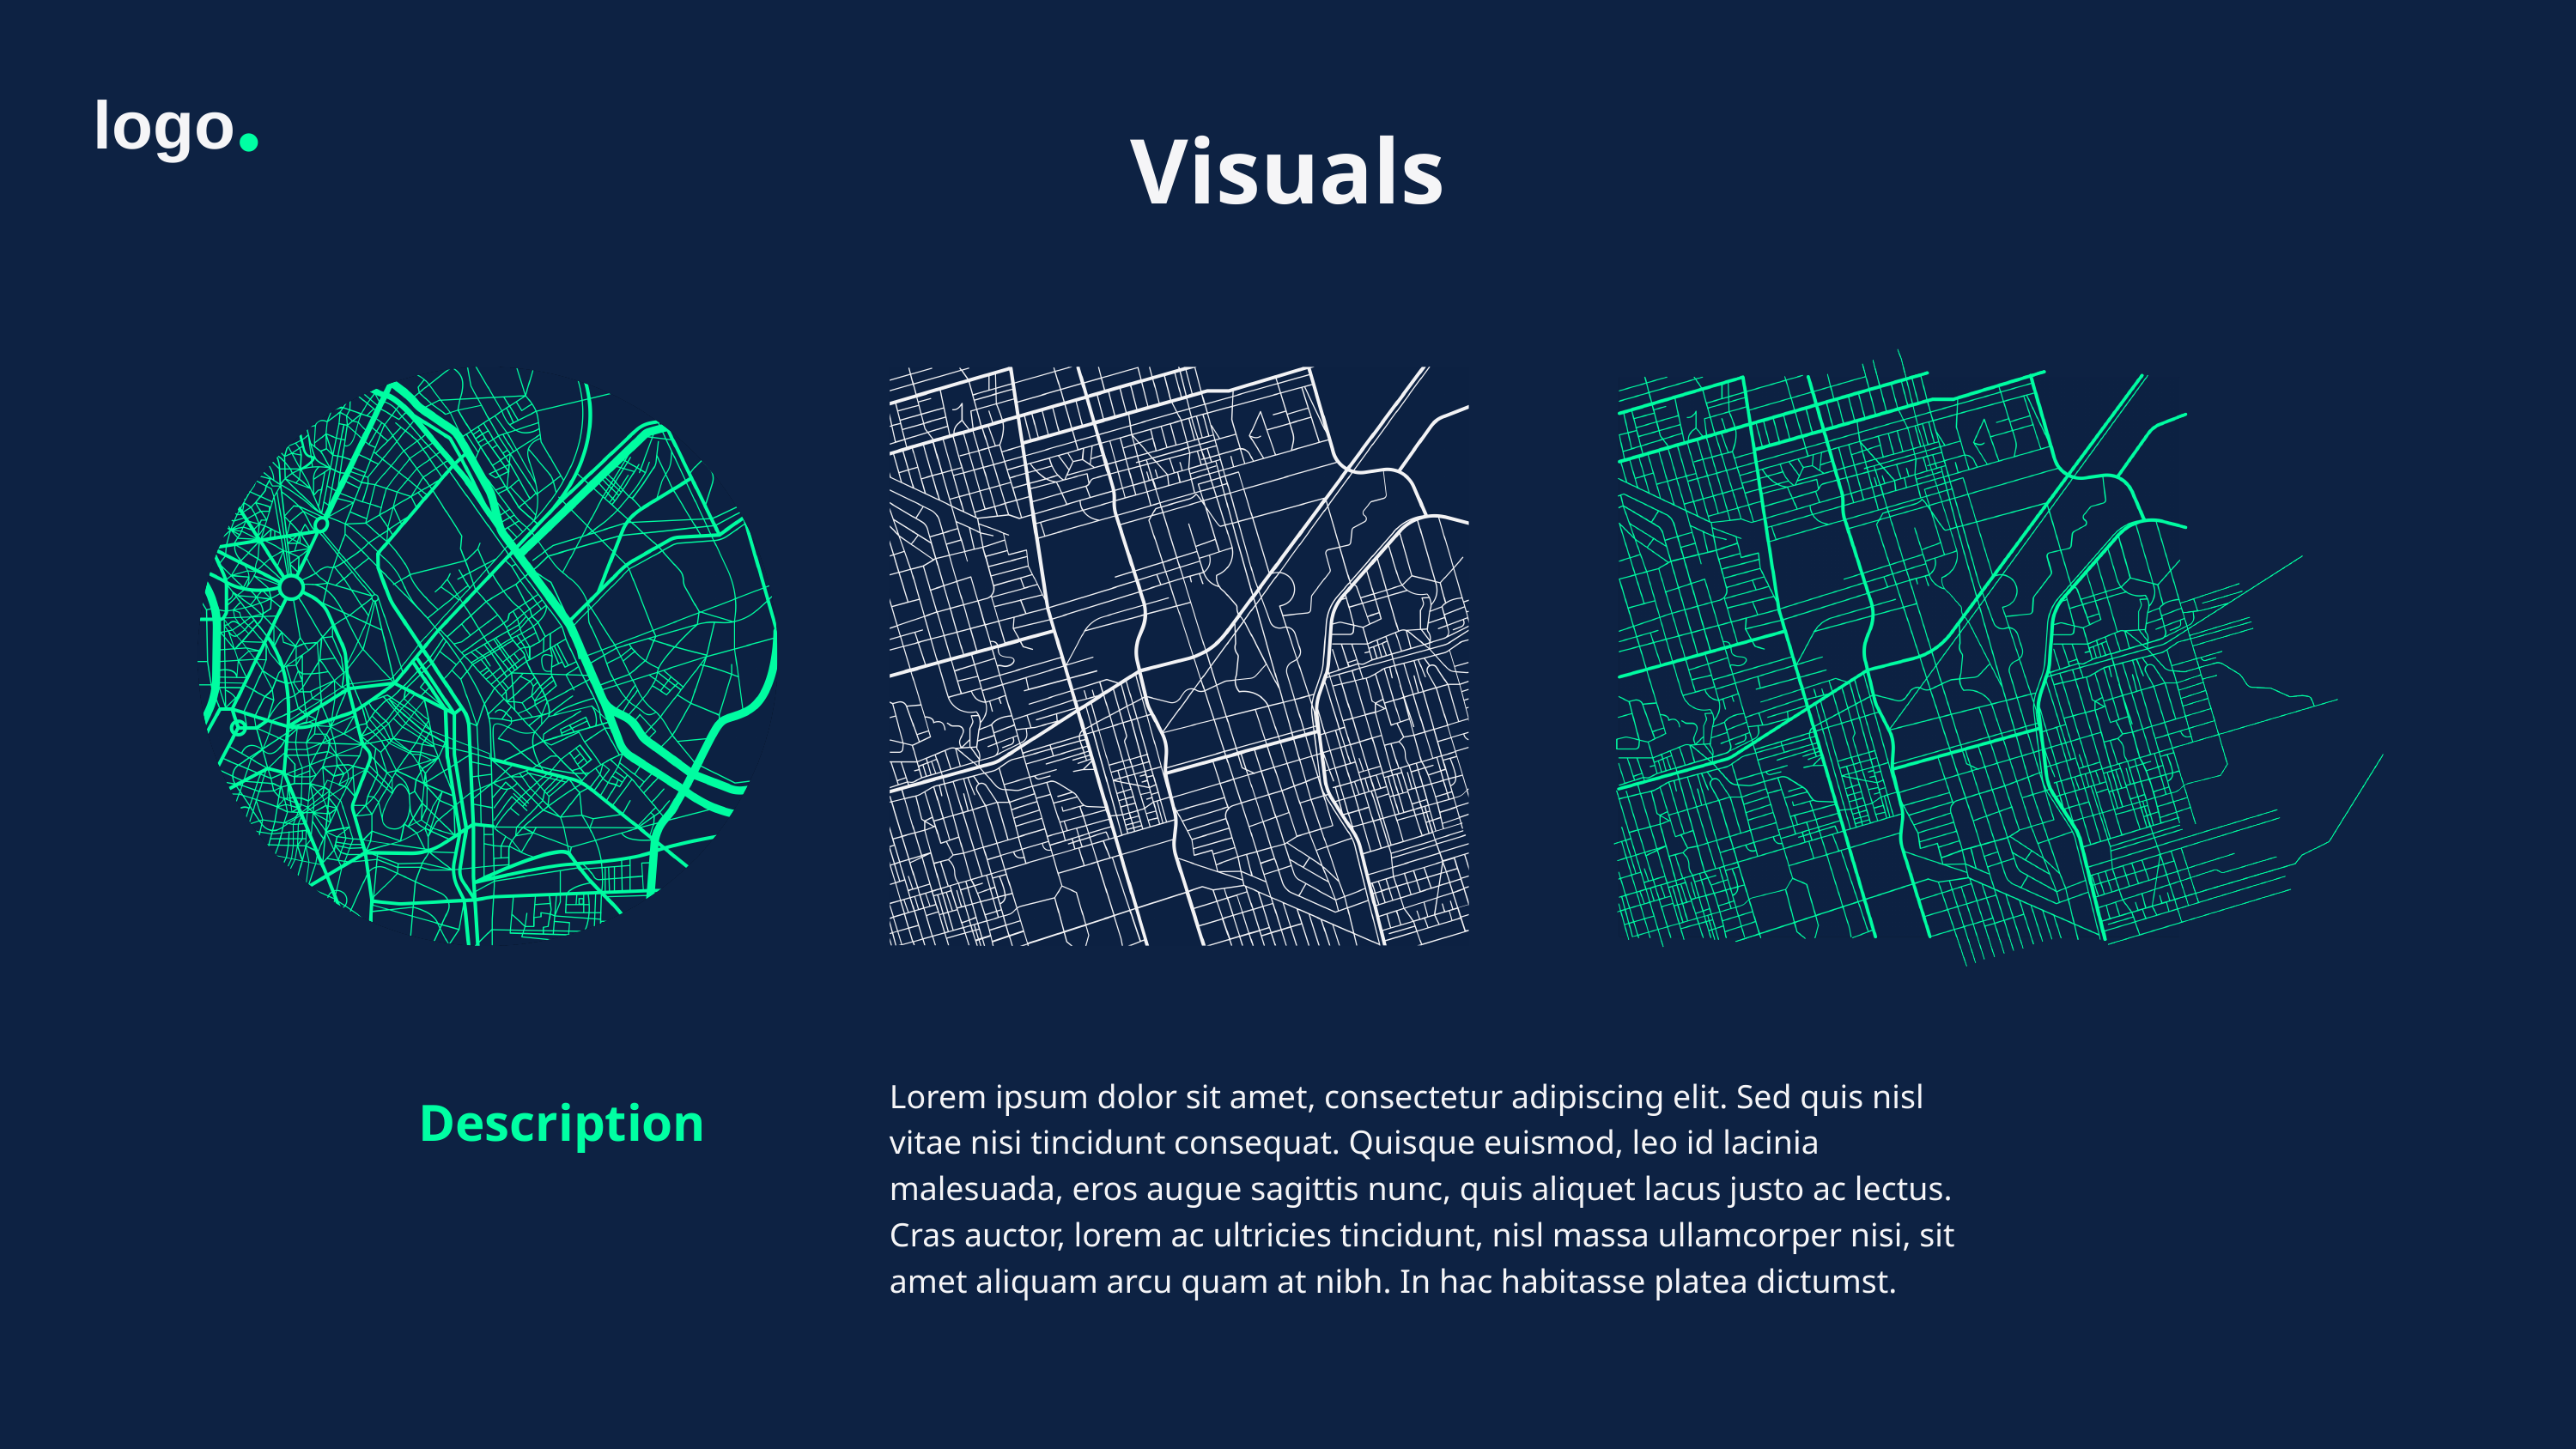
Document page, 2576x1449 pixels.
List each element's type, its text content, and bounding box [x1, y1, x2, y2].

text_box Visuals [743, 92, 1832, 221]
text_box [1613, 349, 2384, 967]
text_box [197, 367, 778, 947]
text_box logo [94, 65, 279, 163]
text_box • [237, 81, 252, 179]
text_box logo [165, 118, 180, 142]
text_box [889, 367, 1469, 947]
text_box Description [418, 1067, 778, 1152]
text_box Description [585, 1119, 595, 1136]
text_box Lorem ipsum dolor sit amet, consectetur adipiscing elit. Sed quis nisl vitae nisi tincidunt consequat. Quisque euismod, leo id lacinia malesuada, eros augue sagittis nunc, quis aliquet lacus justo ac lectus. Cras auctor, lorem ac ultricies tincidunt, nisl massa ullamcorper nisi, sit amet aliquam arcu quam at nibh. In hac habitasse platea dictumst. [889, 1068, 1971, 1300]
